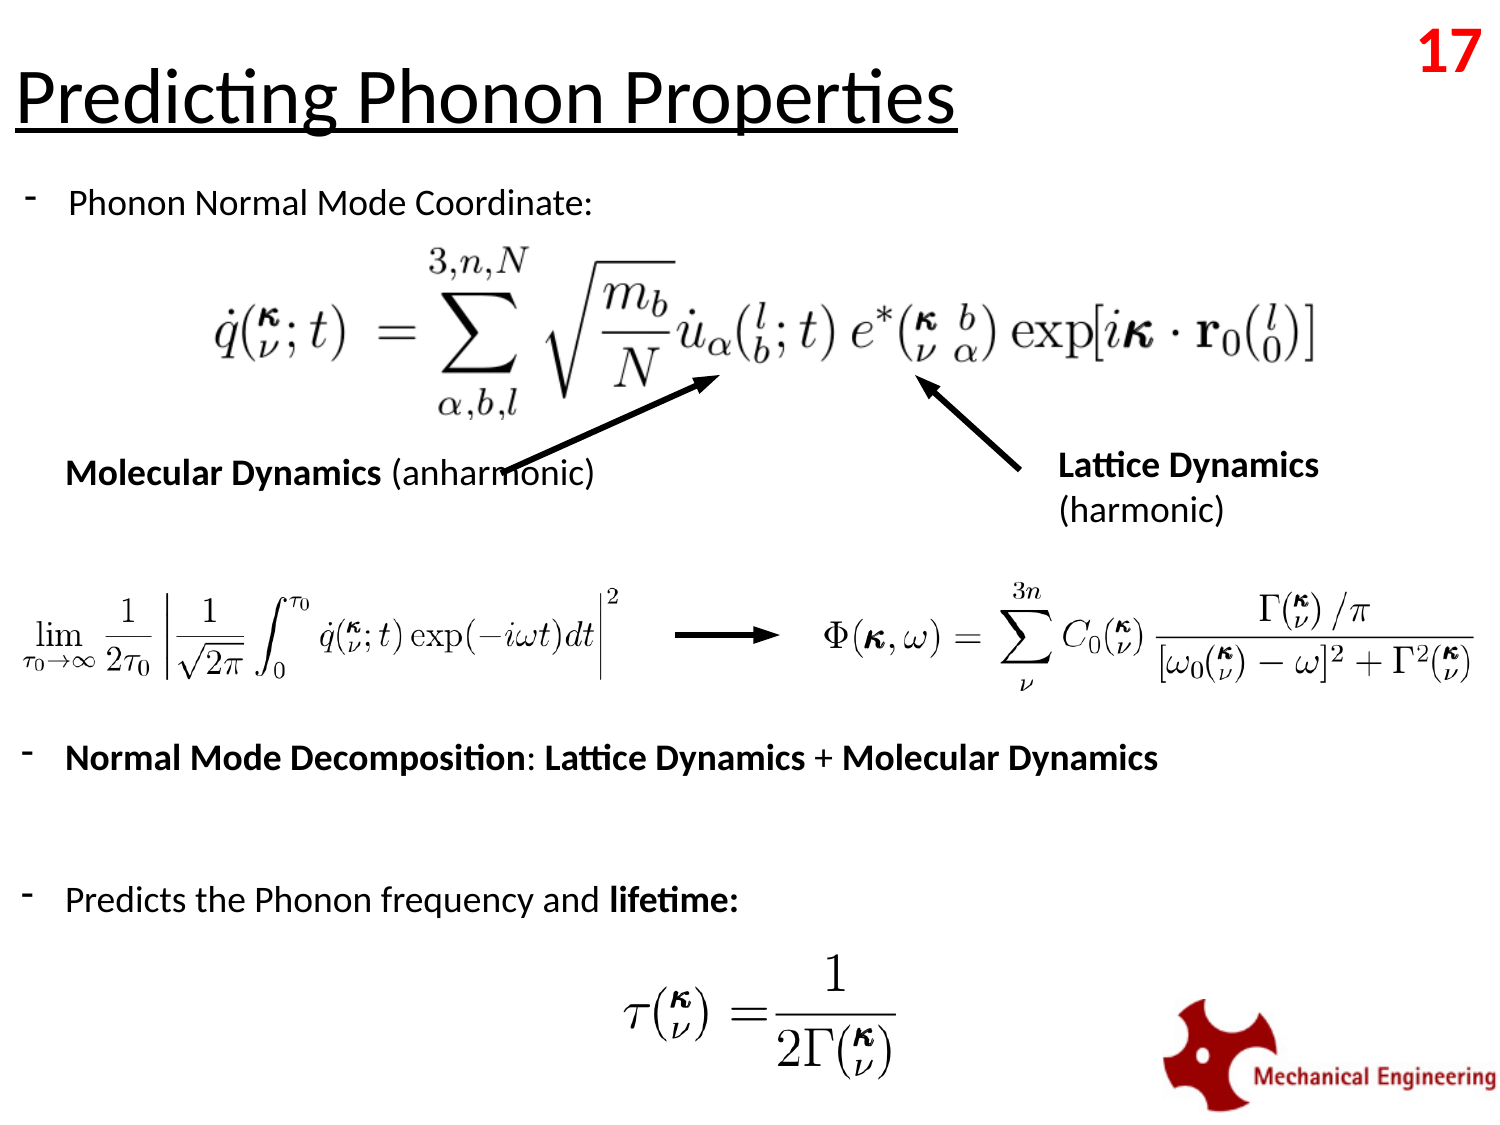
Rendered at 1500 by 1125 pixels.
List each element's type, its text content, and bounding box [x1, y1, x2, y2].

text_box Predicts the Phonon frequency and lifetime: [6, 867, 1312, 928]
title Predicting Phonon Properties [0, 0, 1351, 186]
text_box Normal Mode Decomposition: Lattice Dynamics + Molecular Dynamics [6, 725, 1426, 786]
picture [815, 575, 1476, 711]
text_box Lattice Dynamics (harmonic) [1008, 432, 1474, 538]
picture [600, 931, 901, 1100]
picture [22, 570, 623, 699]
picture [195, 224, 1321, 421]
text_box Phonon Normal Mode Coordinate: [9, 170, 730, 231]
text_box 17 [1400, 0, 1499, 93]
text_box Molecular Dynamics (anharmonic) [15, 440, 676, 501]
picture [1162, 999, 1497, 1113]
